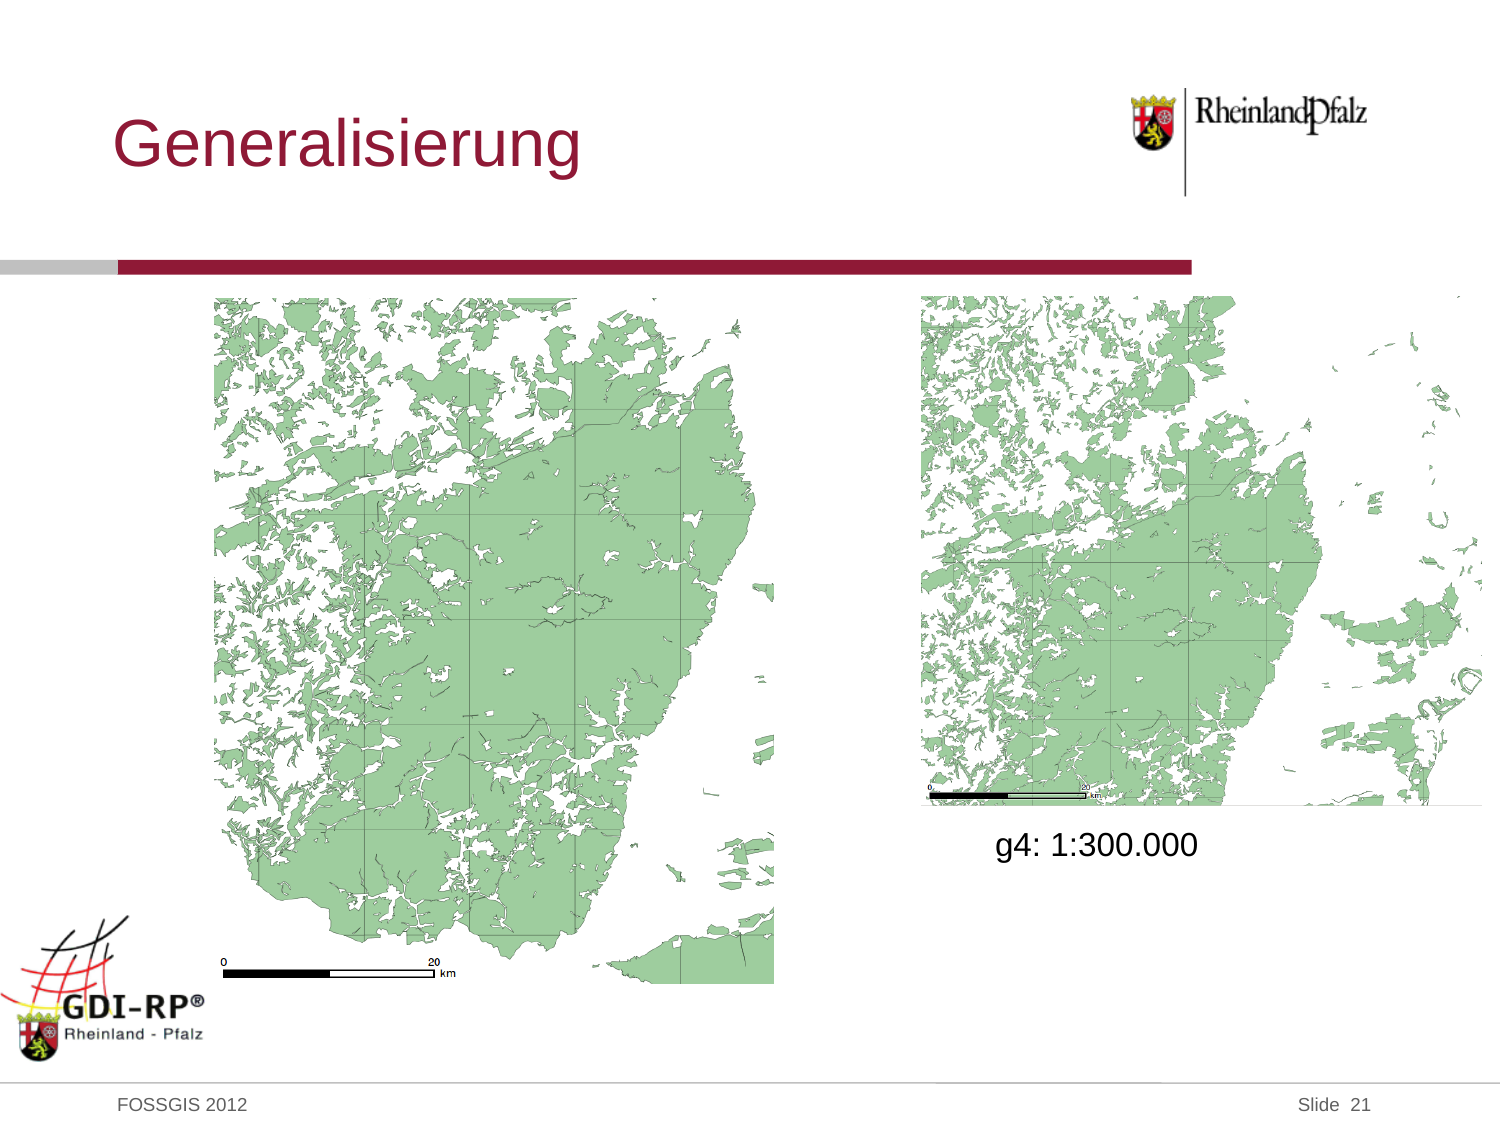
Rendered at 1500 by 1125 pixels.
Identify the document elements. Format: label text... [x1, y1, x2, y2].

picture [921, 296, 1482, 806]
text_box g4: 1:300.000 [980, 815, 1401, 871]
picture [214, 298, 774, 984]
title Generalisierung [112, 63, 1071, 224]
picture [0, 915, 207, 1063]
picture [1131, 88, 1447, 198]
